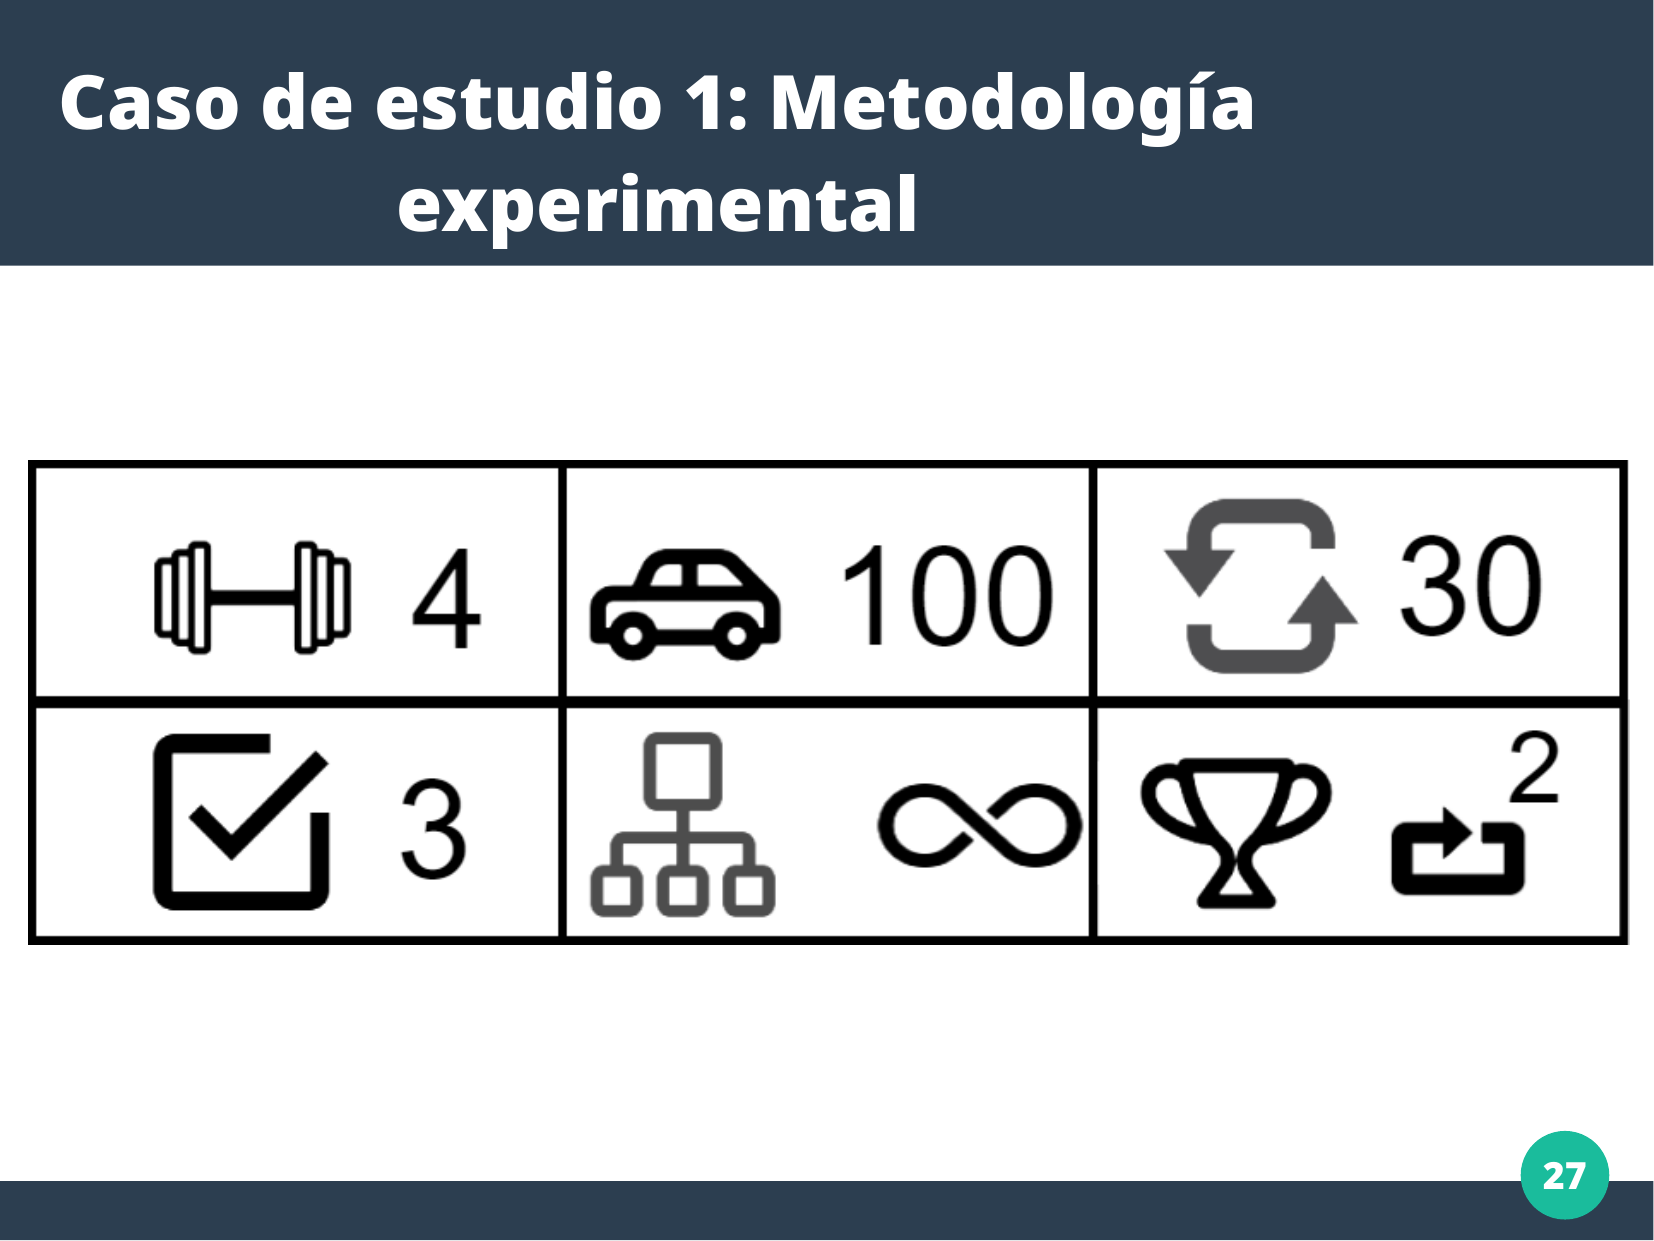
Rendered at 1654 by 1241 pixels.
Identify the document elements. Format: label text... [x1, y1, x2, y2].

picture [28, 460, 1630, 945]
title Caso de estudio 1: Metodología experimental [59, 49, 1595, 207]
